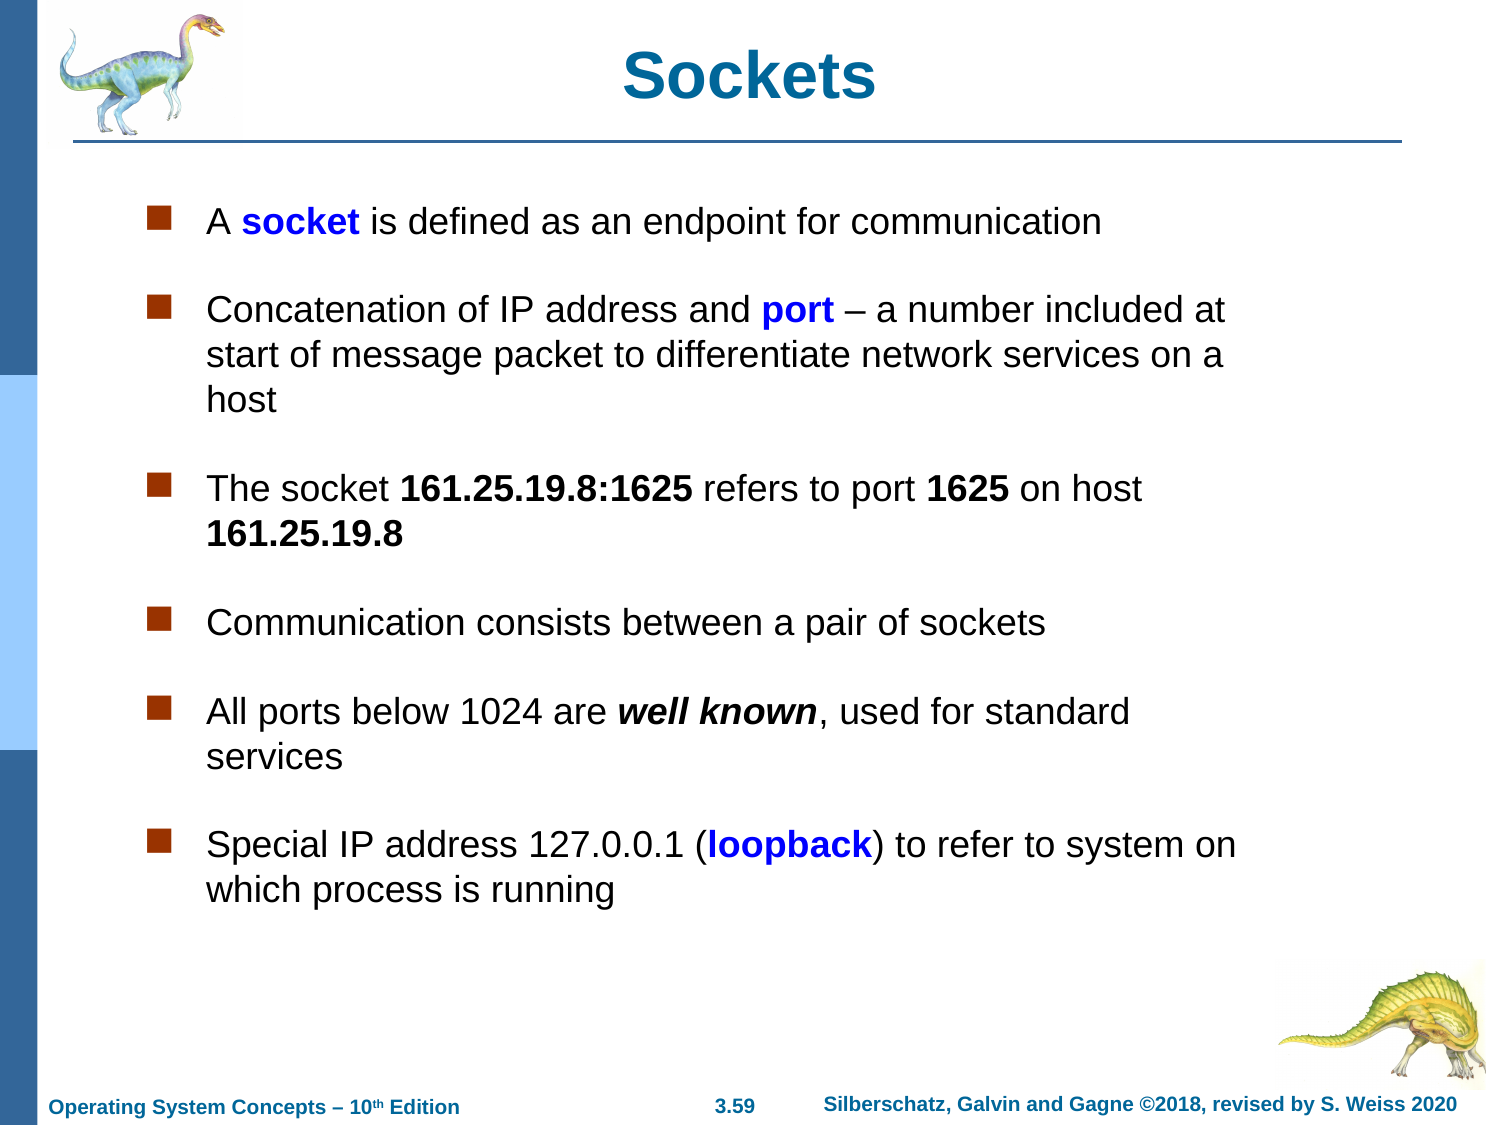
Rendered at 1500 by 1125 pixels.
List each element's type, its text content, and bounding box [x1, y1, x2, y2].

picture [46, 0, 243, 149]
picture [1140, 1096, 1148, 1101]
picture [1275, 959, 1486, 1090]
list A socket is defined as an endpoint for communication Concatenation of IP address and port – a number included at start of message packet to differentiate network services on a host The socket 161.25.19.8:1625 refers to port 1625 on host 161.25.19.8 Communication consists between a pair of sockets All ports below 1024 are well known, used for standard services Special IP address 127.0.0.1 (loopback) to refer to system on which process is running [134, 189, 1280, 933]
title Sockets [75, 24, 1426, 120]
